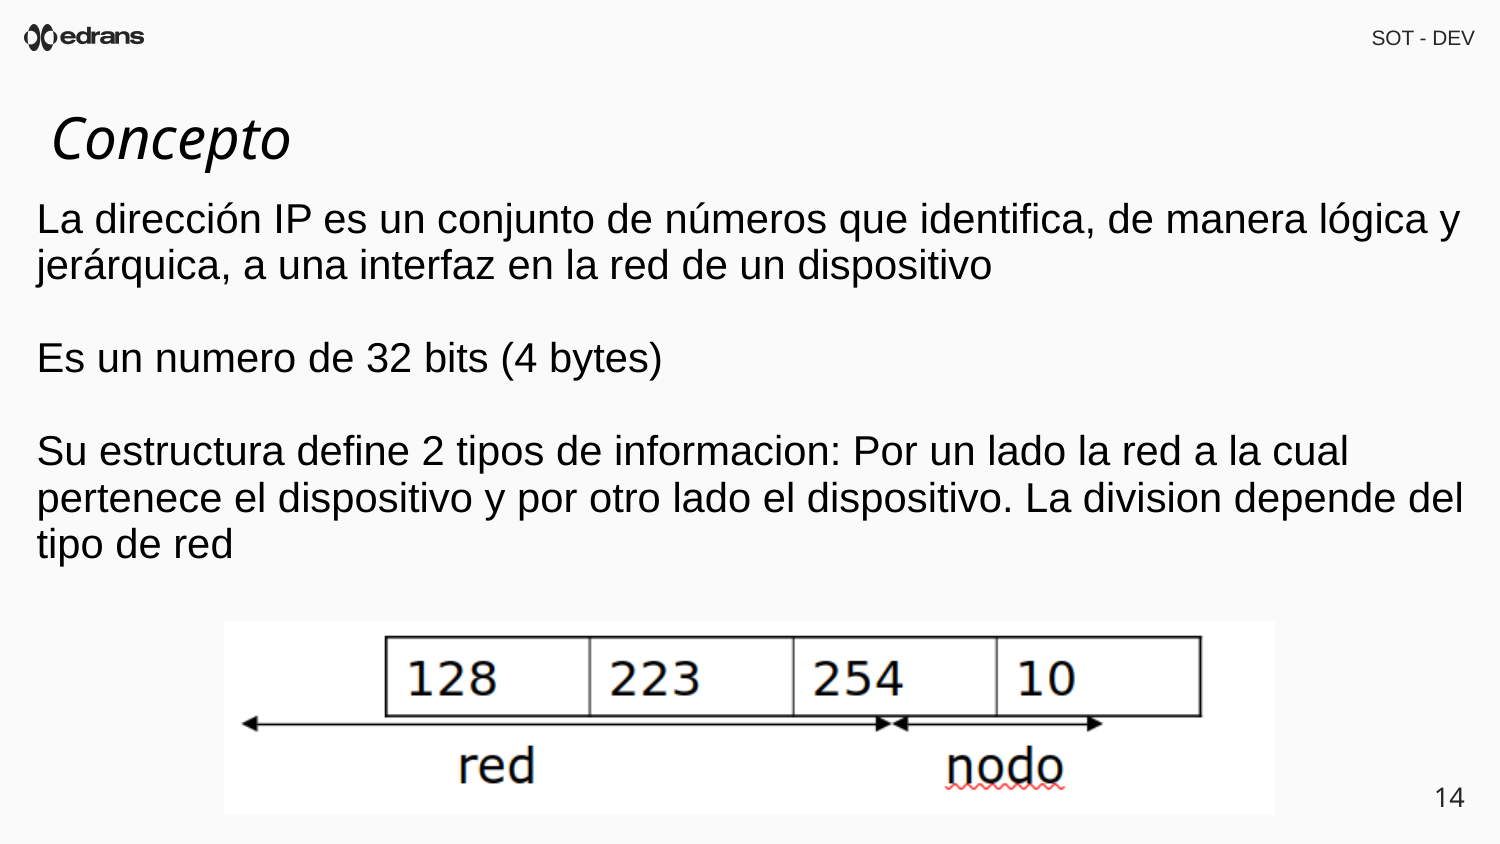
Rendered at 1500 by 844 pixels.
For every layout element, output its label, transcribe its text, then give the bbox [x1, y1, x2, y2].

slide_number <número> [1389, 764, 1480, 830]
text_box La dirección IP es un conjunto de números que identifica, de manera lógica y jerárquica, a una interfaz en la red de un dispositivo Es un numero de 32 bits (4 bytes) Su estructura define 2 tipos de informacion: Por un lado la red a la cual pertenece el dispositivo y por otro lado el dispositivo. La division depende del tipo de red [21, 141, 1500, 761]
text_box SOT - DEV [1266, 24, 1475, 51]
picture [224, 622, 1275, 815]
text_box Concepto [35, 89, 981, 241]
picture [24, 24, 144, 51]
